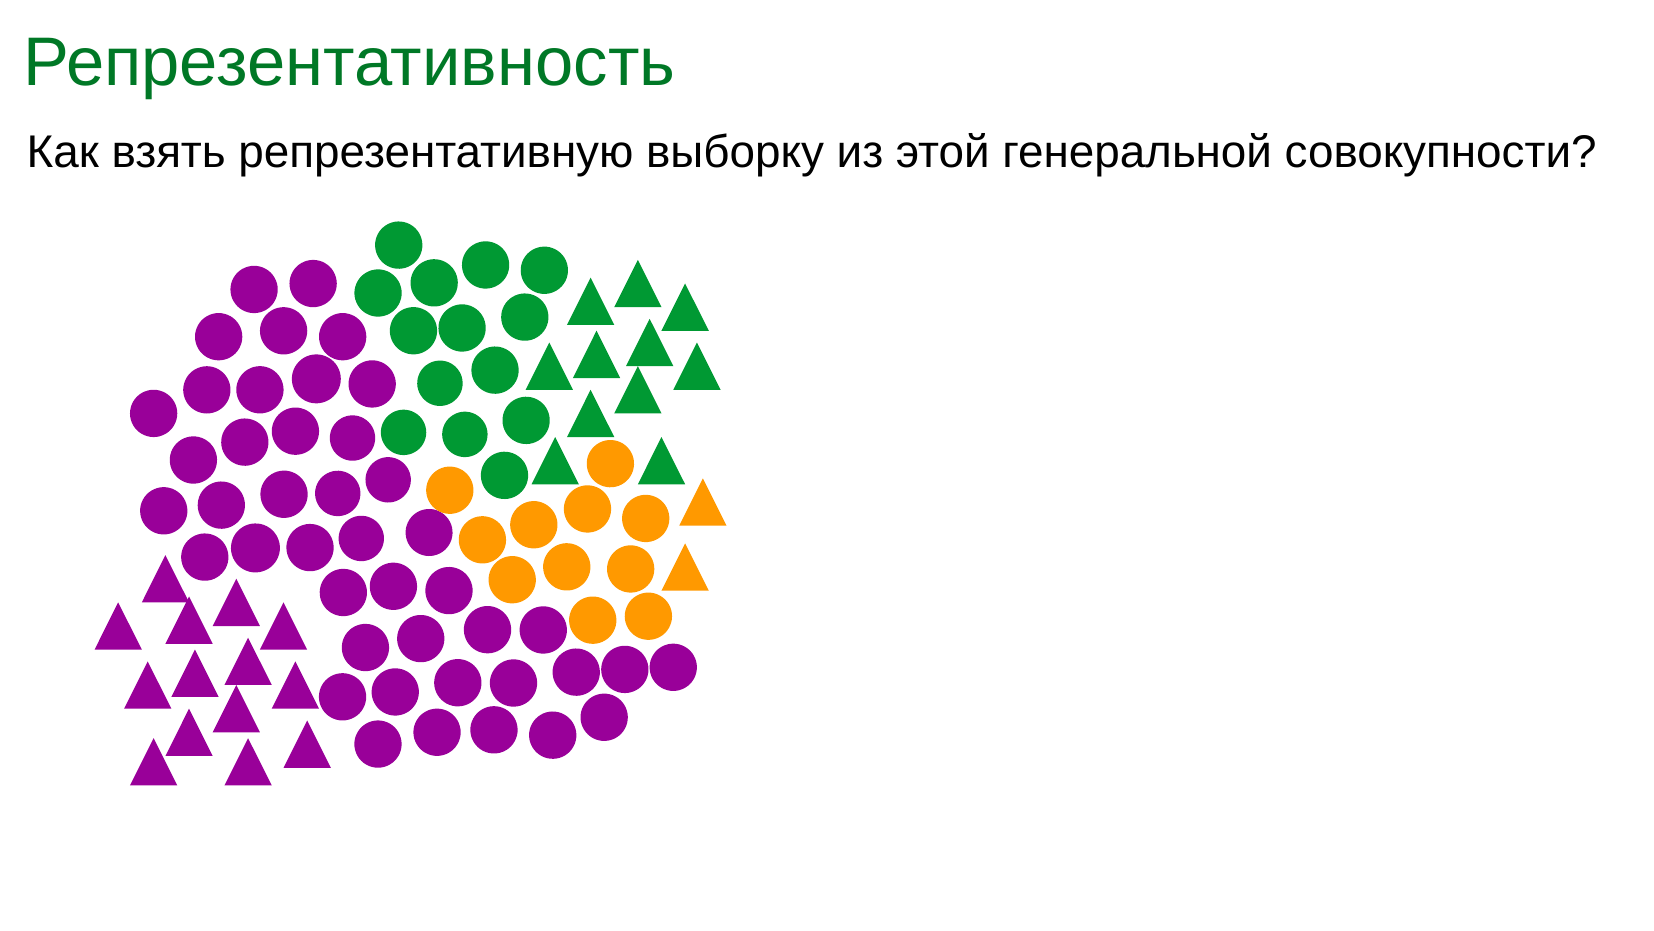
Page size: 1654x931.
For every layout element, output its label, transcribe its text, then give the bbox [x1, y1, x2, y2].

text_box [601, 643, 697, 694]
text_box [212, 637, 272, 733]
text_box [405, 466, 474, 557]
text_box [543, 543, 591, 591]
text_box [341, 623, 390, 672]
text_box [397, 615, 445, 663]
text_box [221, 418, 269, 466]
text_box [463, 606, 512, 654]
text_box [348, 360, 396, 408]
text_box [510, 501, 558, 549]
text_box [622, 494, 670, 543]
text_box [489, 659, 538, 707]
text_box [566, 389, 615, 438]
text_box [286, 523, 334, 572]
text_box [283, 720, 331, 768]
text_box [461, 241, 510, 289]
text_box [140, 487, 188, 535]
text_box [525, 342, 573, 390]
text_box [329, 415, 376, 461]
text_box [354, 720, 402, 768]
text_box [425, 566, 473, 615]
text_box [519, 606, 567, 654]
text_box [369, 562, 418, 610]
text_box [458, 516, 536, 604]
text_box [480, 451, 529, 500]
text_box [271, 407, 320, 455]
text_box [563, 485, 612, 533]
text_box [289, 259, 337, 308]
text_box [271, 661, 320, 709]
text_box [661, 543, 709, 591]
text_box [371, 668, 419, 716]
text_box [434, 659, 482, 707]
text_box [212, 578, 260, 627]
text_box [520, 246, 568, 294]
text_box [552, 648, 600, 696]
text_box [375, 221, 423, 269]
text_box [679, 478, 727, 526]
text_box [291, 313, 367, 404]
text_box [529, 711, 577, 759]
text_box [624, 592, 673, 640]
text_box [614, 259, 662, 308]
text_box [197, 481, 245, 529]
text_box [319, 568, 367, 617]
text_box [566, 277, 615, 325]
text_box [501, 293, 549, 341]
text_box [141, 555, 213, 644]
text_box [259, 307, 308, 355]
text_box [129, 389, 178, 438]
text_box [569, 596, 617, 644]
text_box [531, 437, 579, 485]
text_box [230, 265, 278, 314]
text_box [318, 673, 367, 721]
text_box [586, 440, 635, 488]
text_box [673, 342, 721, 390]
text_box [614, 318, 674, 414]
text_box [471, 346, 519, 394]
text_box [442, 411, 488, 458]
text_box [315, 470, 361, 517]
text_box Как взять репрезентативную выборку из этой генеральной совокупности? [11, 118, 1630, 226]
text_box [224, 738, 272, 786]
text_box [230, 523, 280, 573]
text_box [181, 533, 229, 581]
text_box [661, 283, 709, 331]
text_box [183, 366, 231, 414]
text_box [195, 313, 243, 361]
text_box [169, 436, 218, 484]
text_box [502, 396, 550, 445]
text_box [607, 545, 655, 593]
text_box [410, 259, 458, 307]
text_box [354, 269, 402, 317]
text_box [94, 602, 142, 650]
text_box [417, 360, 463, 406]
text_box [260, 470, 308, 518]
title Репрезентативность [23, 23, 1630, 118]
text_box [236, 366, 284, 414]
text_box [413, 708, 461, 756]
text_box [572, 330, 621, 379]
text_box [470, 706, 518, 754]
text_box [580, 693, 628, 741]
text_box [129, 738, 178, 786]
text_box [165, 708, 213, 756]
text_box [338, 515, 384, 562]
text_box [637, 437, 686, 485]
text_box [171, 649, 219, 697]
text_box [380, 409, 427, 456]
text_box [365, 457, 411, 503]
text_box [259, 602, 308, 650]
text_box [124, 661, 172, 709]
text_box [389, 304, 486, 355]
